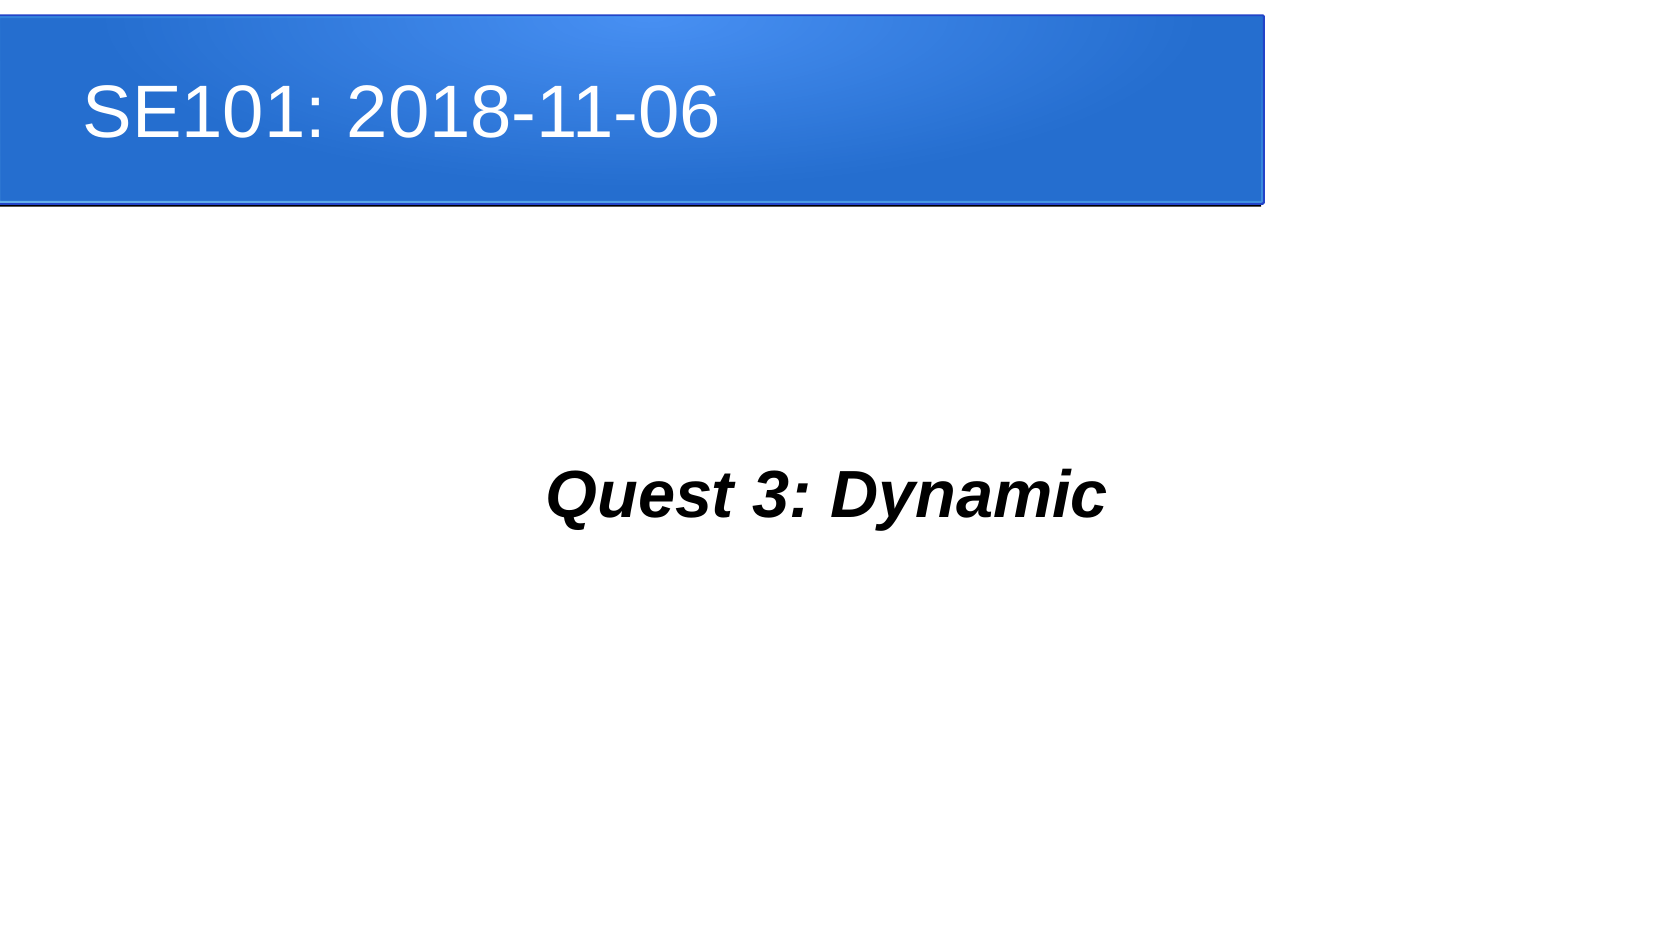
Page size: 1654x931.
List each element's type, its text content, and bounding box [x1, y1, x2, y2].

subtitle Quest 3: Dynamic [82, 224, 1571, 764]
title SE101: 2018-11-06 [82, 35, 1235, 189]
